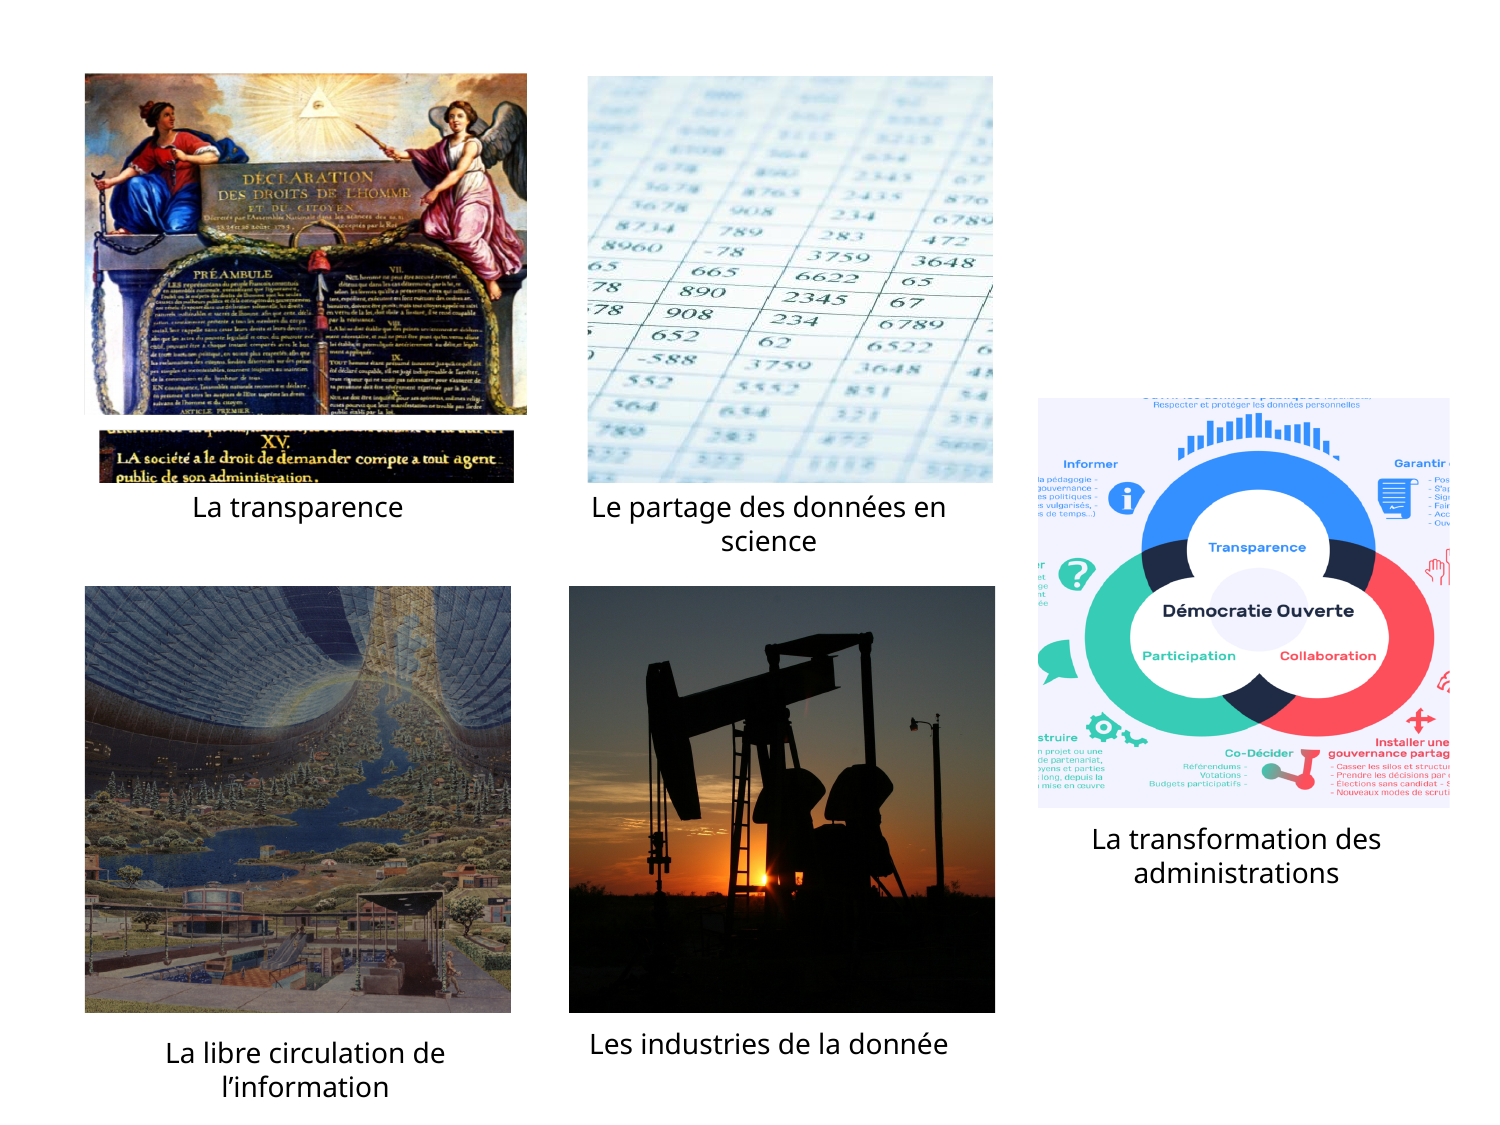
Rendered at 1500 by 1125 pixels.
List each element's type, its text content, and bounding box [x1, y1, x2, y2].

picture [84, 73, 527, 483]
picture [569, 586, 996, 1013]
text_box La libre circulation de l’information [92, 1028, 519, 1112]
text_box La transformation des administrations [1023, 814, 1450, 898]
picture [84, 586, 511, 1013]
text_box La transparence [84, 482, 511, 532]
text_box Le partage des données en science [556, 482, 983, 566]
picture [1038, 398, 1450, 808]
text_box Les industries de la donnée [556, 1018, 983, 1069]
picture [587, 76, 993, 483]
